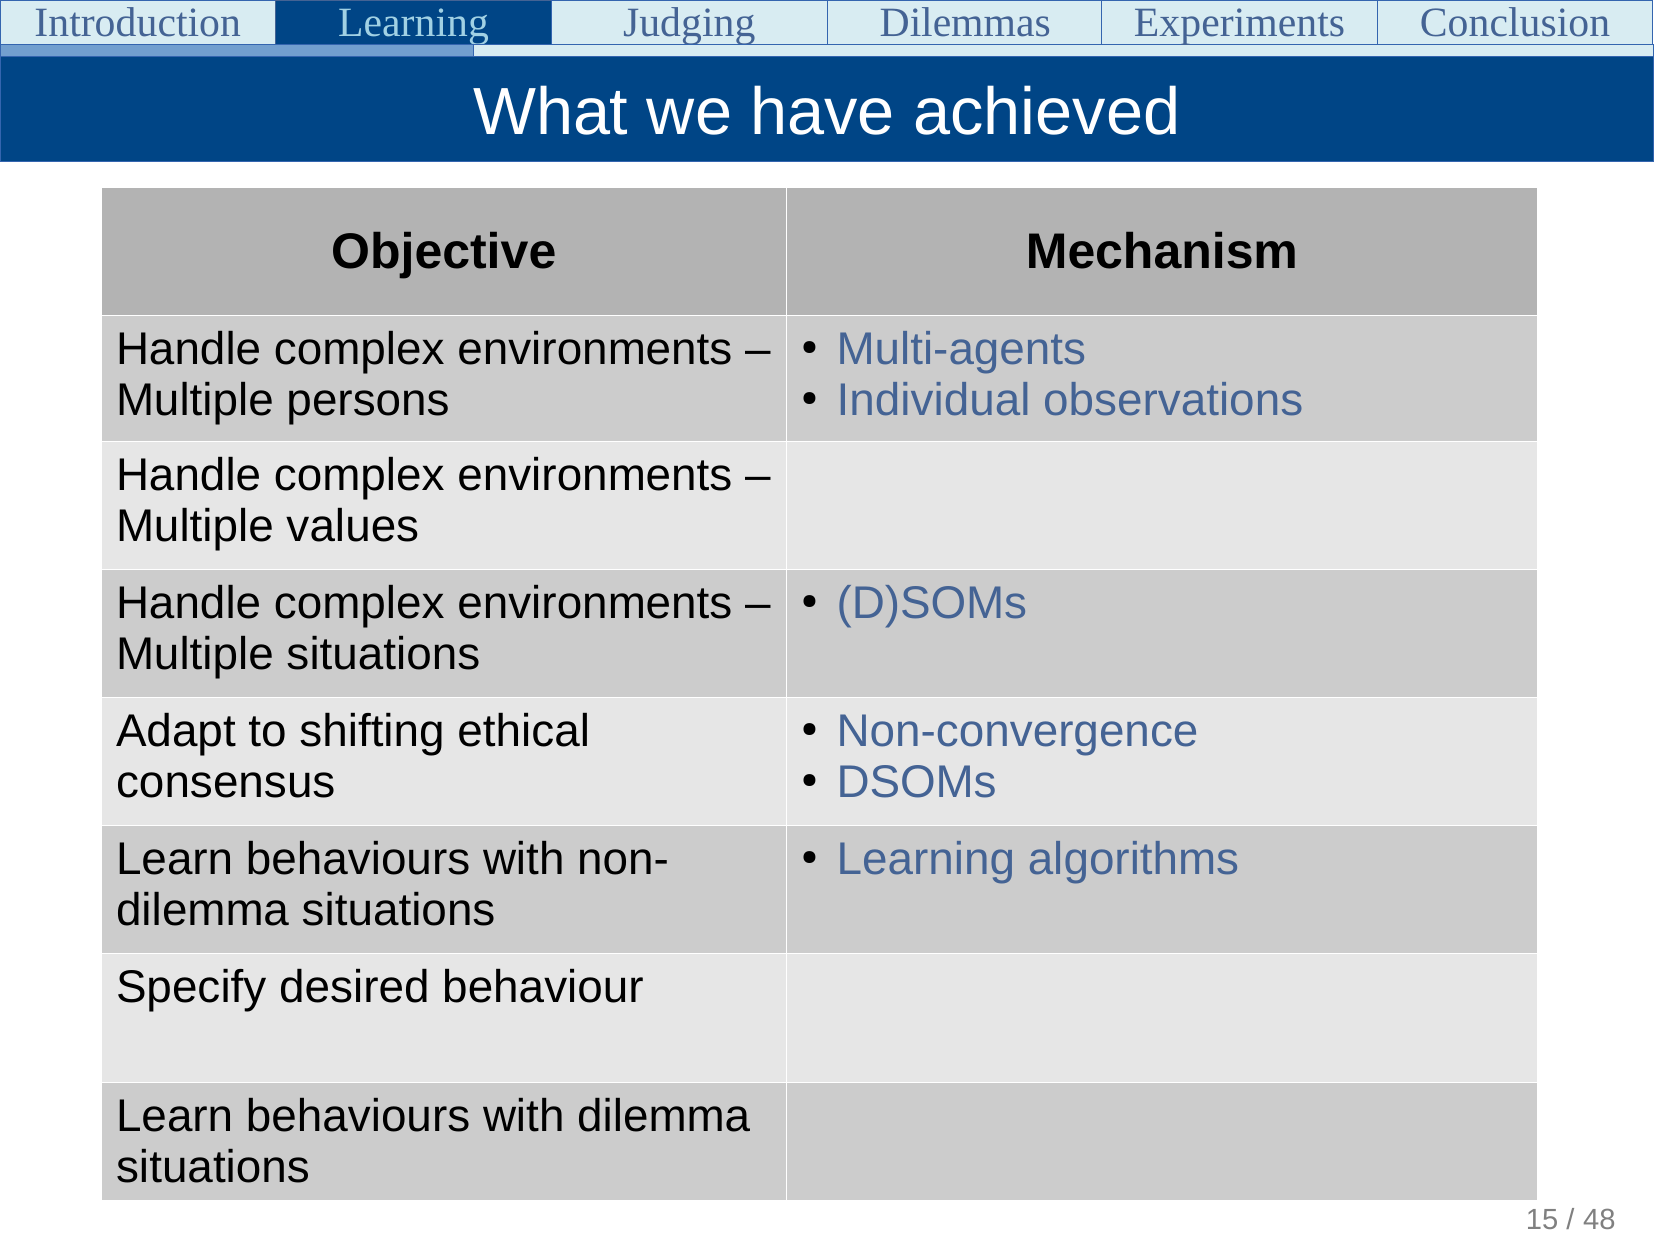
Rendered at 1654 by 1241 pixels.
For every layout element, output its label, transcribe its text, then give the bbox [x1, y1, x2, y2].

table_cell Handle complex environments – Multiple persons [102, 316, 786, 441]
table_cell Handle complex environments – Multiple values [102, 442, 786, 569]
table_cell Non-convergence DSOMs [787, 698, 1537, 825]
table_cell Learning algorithms [787, 826, 1537, 953]
table_cell Learn behaviours with non-dilemma situations [102, 826, 786, 953]
table_cell [787, 954, 1537, 1082]
title What we have achieved [0, 59, 1654, 165]
table_cell [787, 442, 1537, 569]
text_box [0, 44, 474, 57]
table_cell Handle complex environments – Multiple situations [102, 570, 786, 697]
table_header Mechanism [787, 188, 1537, 315]
table_cell Learn behaviours with dilemma situations [102, 1083, 786, 1200]
table_header Objective [102, 188, 786, 315]
table_cell (D)SOMs [787, 570, 1537, 697]
table_cell Multi-agents Individual observations [787, 316, 1537, 441]
table_cell [787, 1083, 1537, 1200]
table_cell Specify desired behaviour [102, 954, 786, 1082]
table_cell Adapt to shifting ethical consensus [102, 698, 786, 825]
